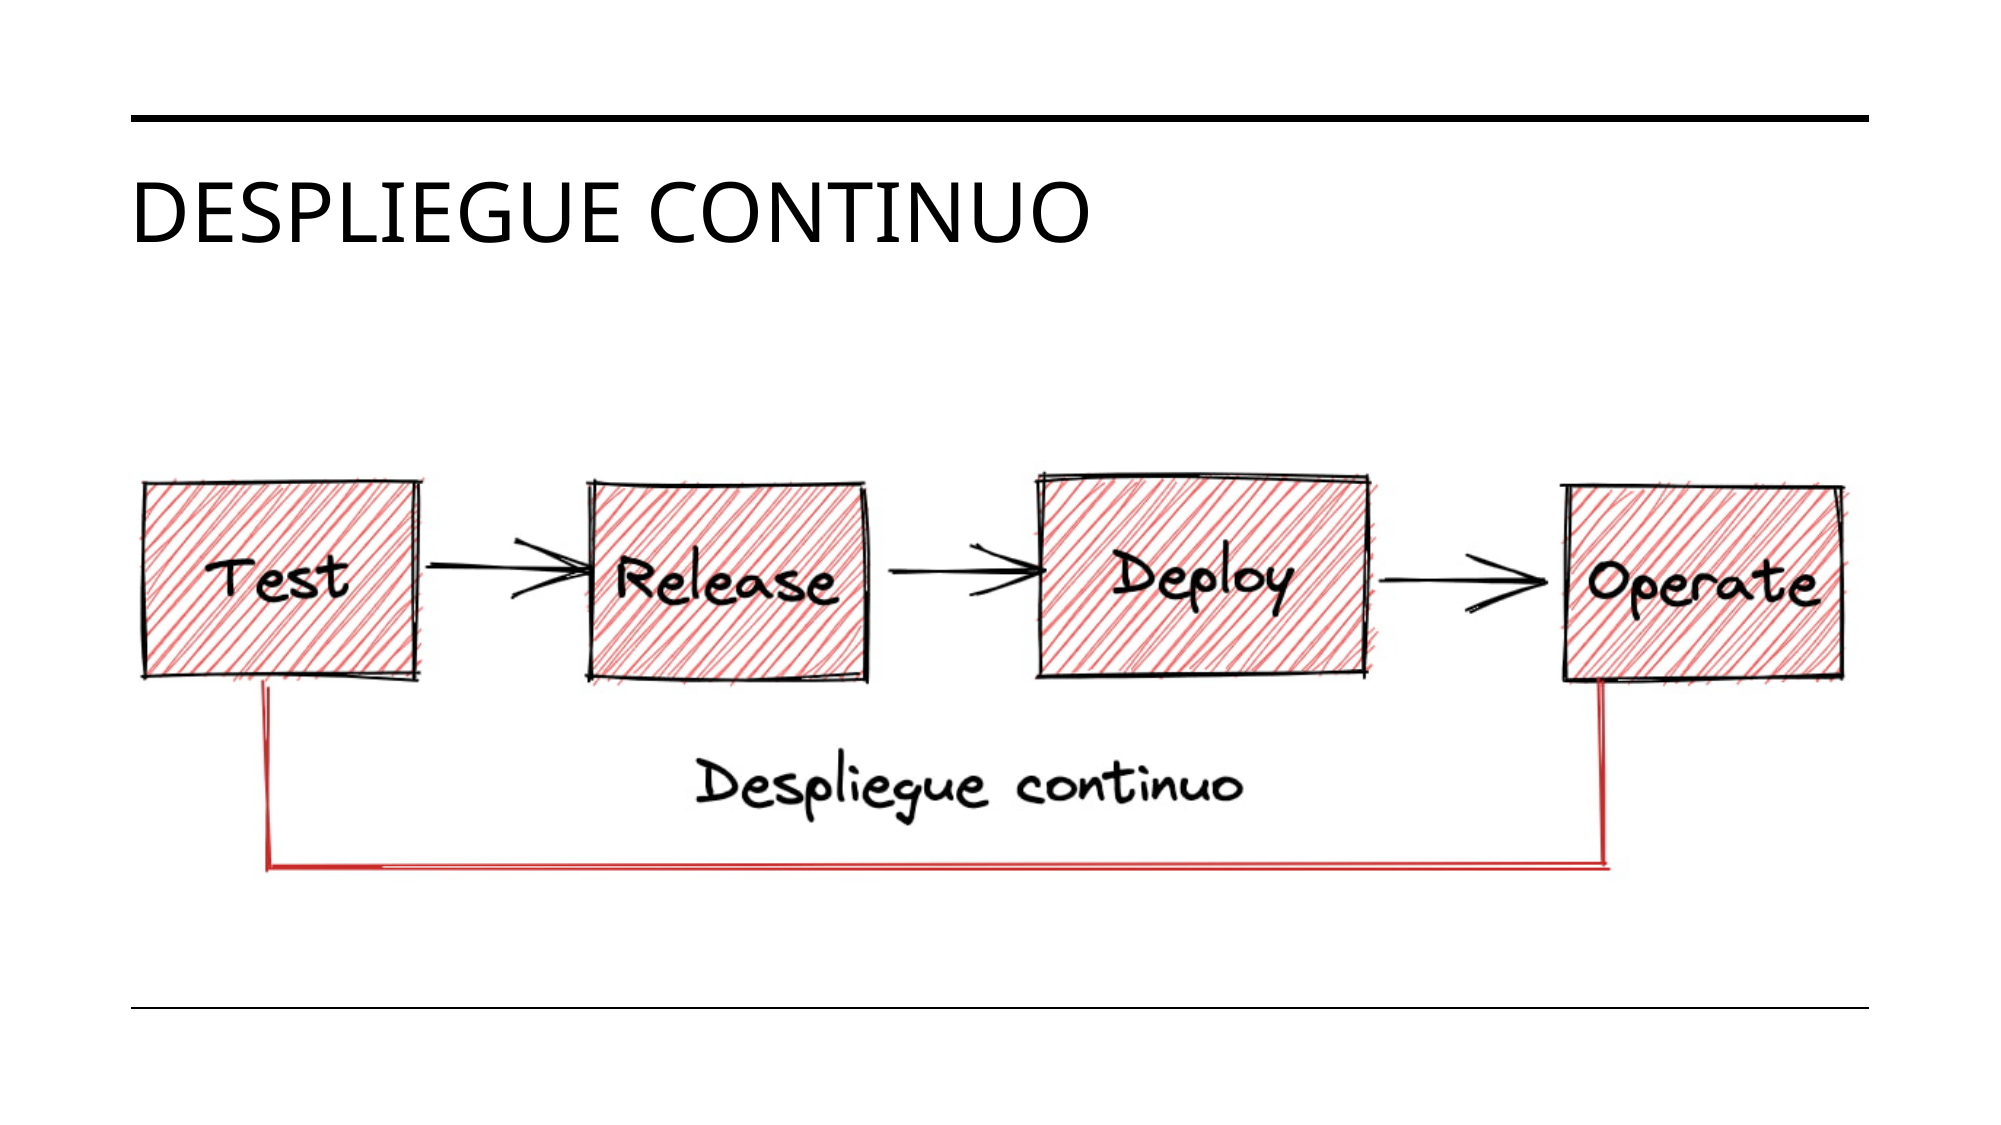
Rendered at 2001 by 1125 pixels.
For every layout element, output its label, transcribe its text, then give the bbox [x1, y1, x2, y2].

picture [114, 449, 1869, 900]
title DESPLIEGUE CONTINUO [114, 151, 1869, 377]
